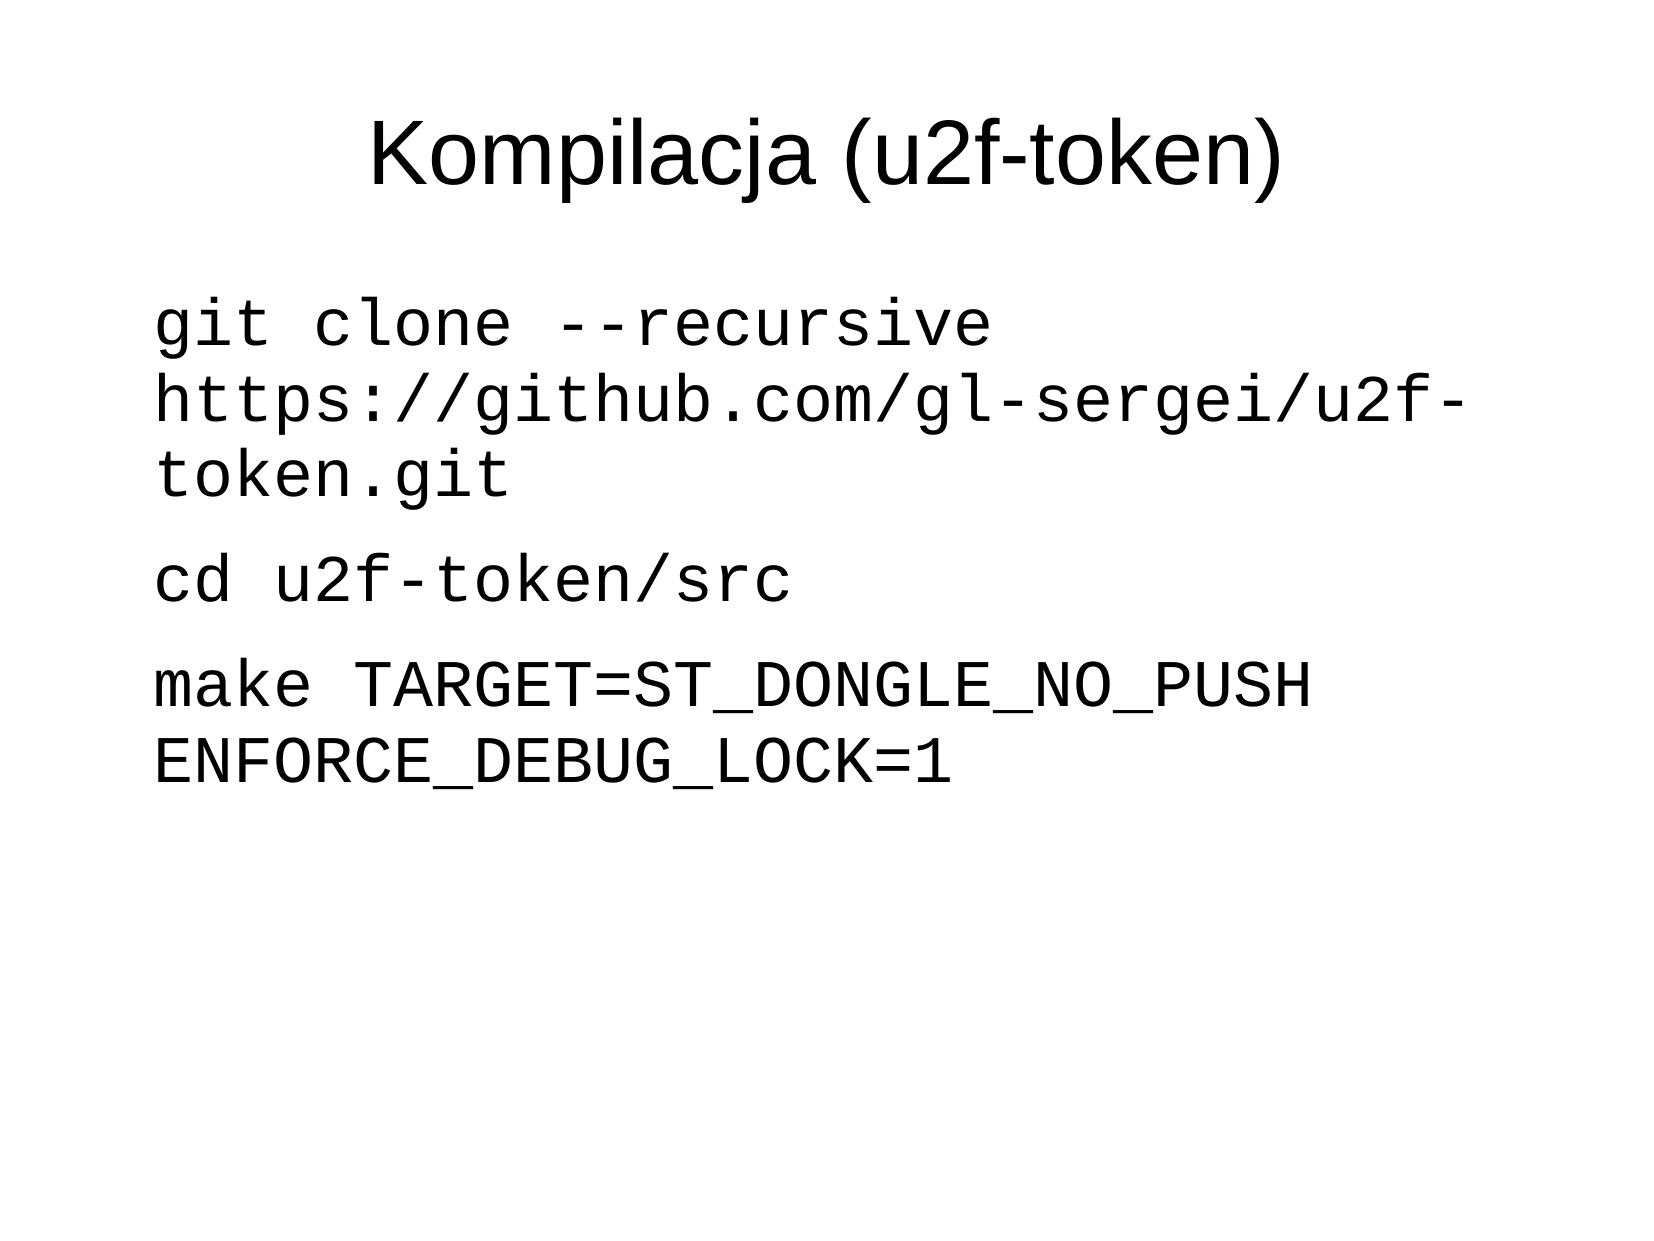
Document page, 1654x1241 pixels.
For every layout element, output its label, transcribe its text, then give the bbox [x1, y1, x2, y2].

list git clone --recursive https://github.com/gl-sergei/u2f-token.git cd u2f-token/src make TARGET=ST_DONGLE_NO_PUSH ENFORCE_DEBUG_LOCK=1 [82, 290, 1571, 1010]
title Kompilacja (u2f-token) [82, 49, 1571, 257]
